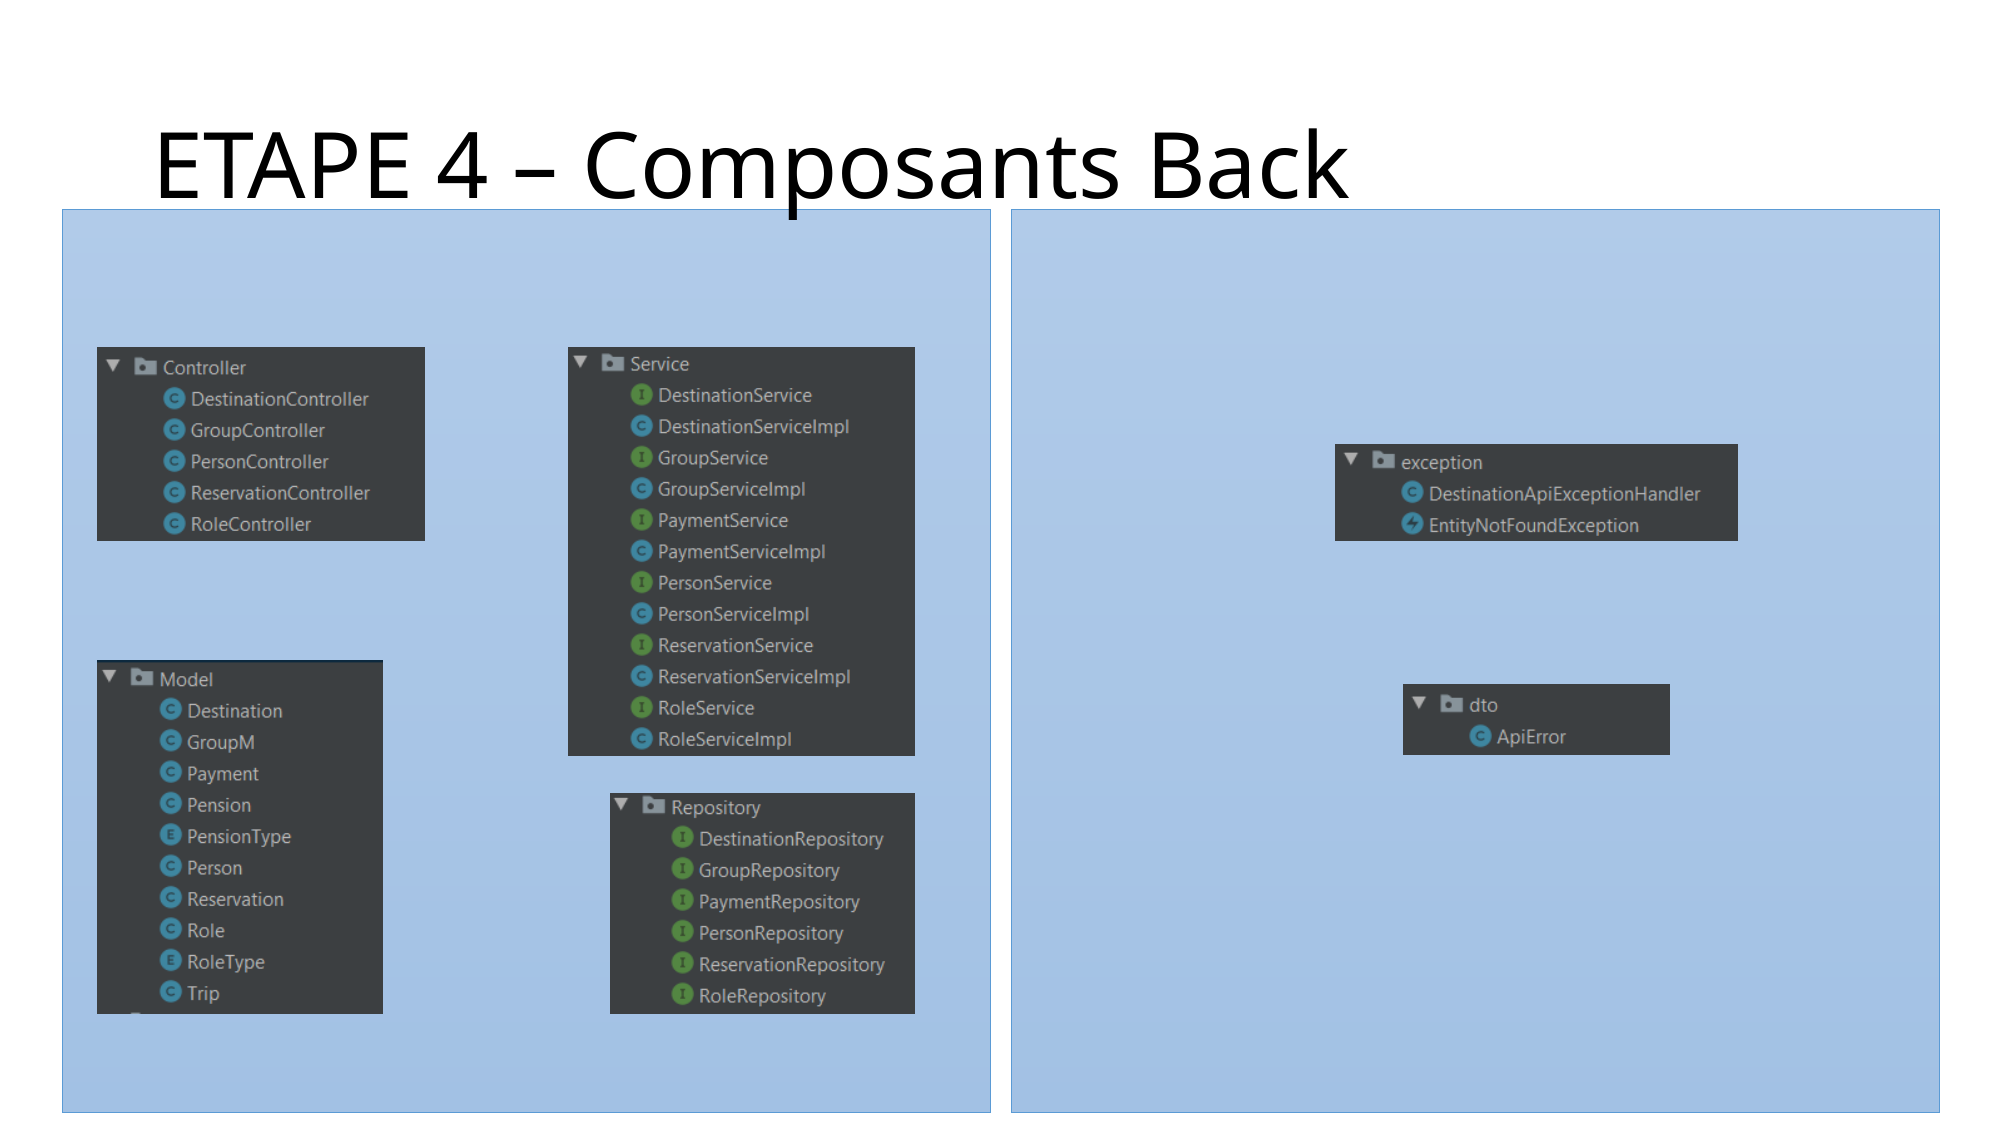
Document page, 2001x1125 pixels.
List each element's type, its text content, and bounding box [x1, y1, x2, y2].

text_box [62, 209, 991, 1113]
title ETAPE 4 – Composants Back [137, 59, 1863, 278]
text_box [1011, 209, 1940, 1113]
picture [97, 660, 383, 1014]
picture [1335, 444, 1738, 541]
picture [568, 347, 915, 756]
picture [610, 793, 915, 1014]
picture [1403, 684, 1670, 755]
picture [97, 347, 425, 541]
